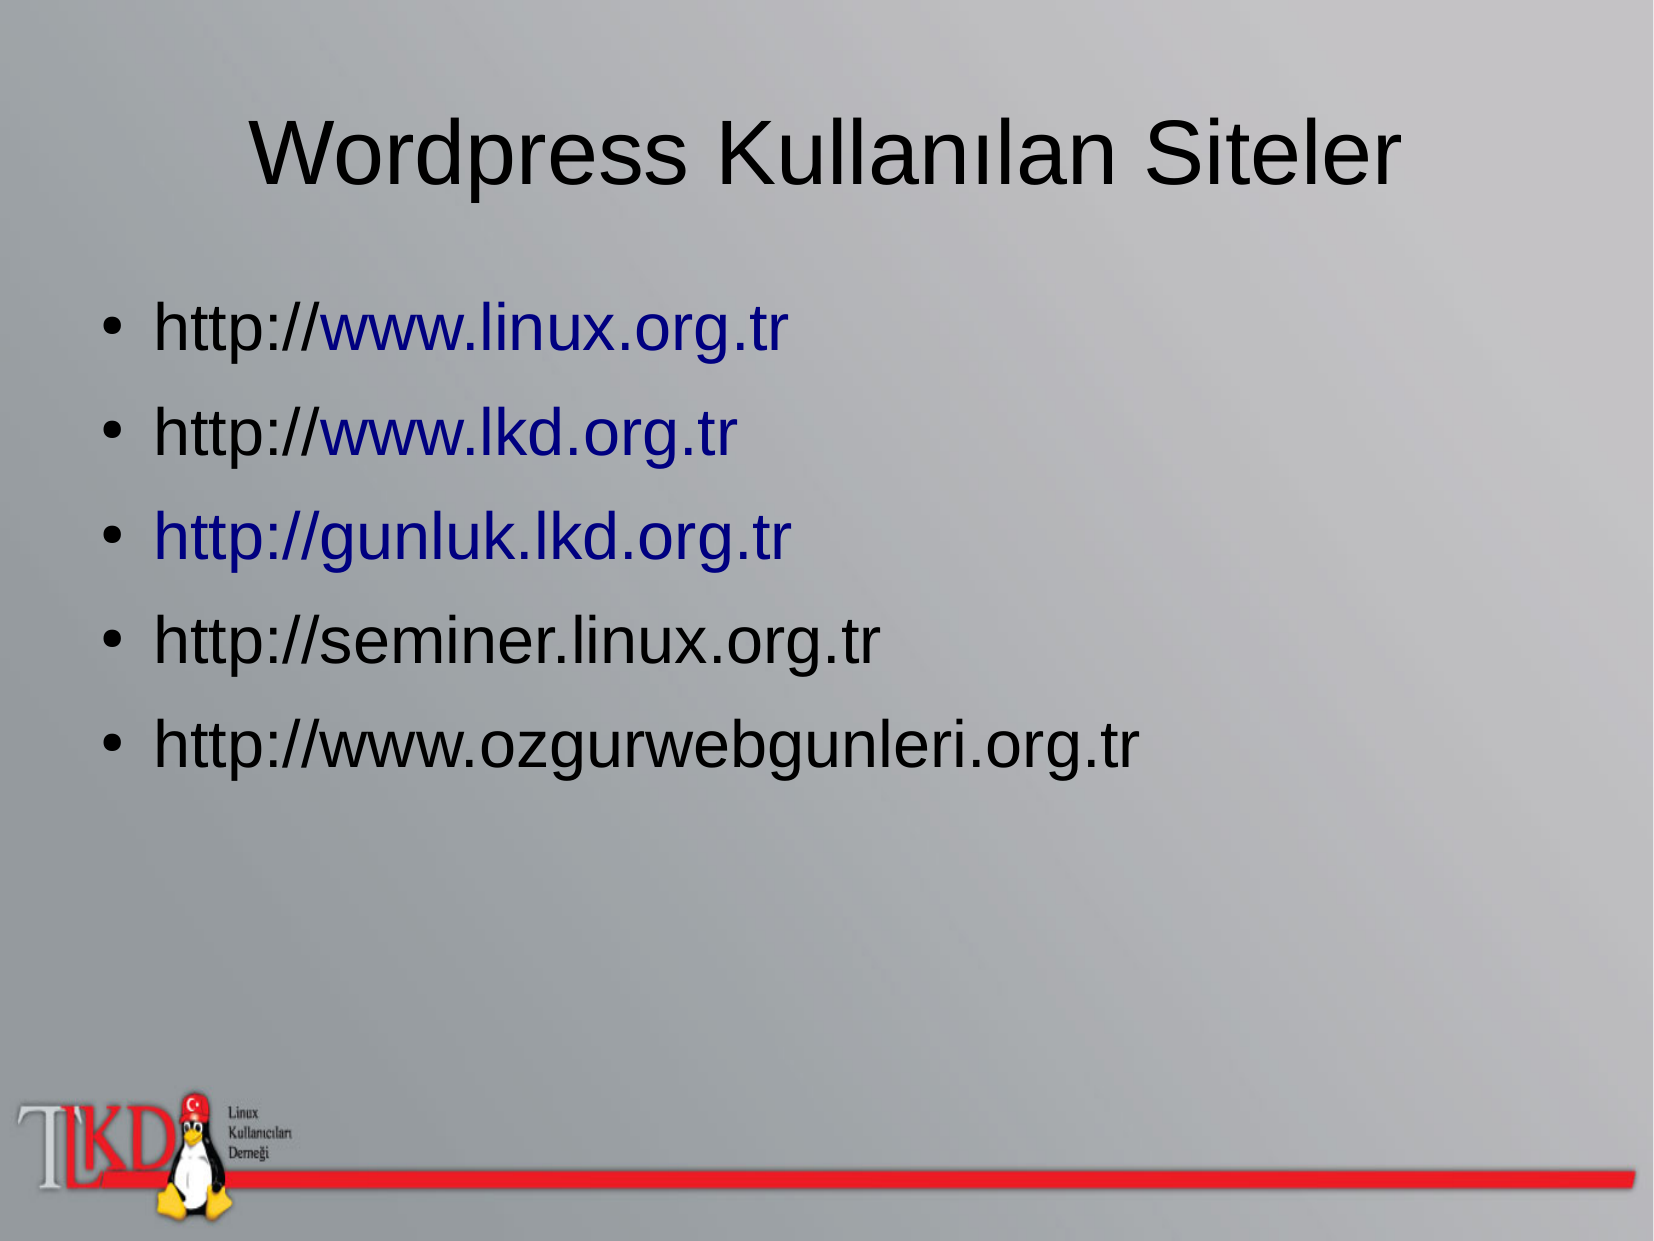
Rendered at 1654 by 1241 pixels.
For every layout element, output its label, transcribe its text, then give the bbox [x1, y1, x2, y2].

title Wordpress Kullanılan Siteler [82, 56, 1571, 250]
list http://www.linux.org.tr http://www.lkd.org.tr http://gunluk.lkd.org.tr http://seminer.linux.org.tr http://www.ozgurwebgunleri.org.tr [82, 290, 1571, 1094]
picture [0, 0, 1654, 1241]
